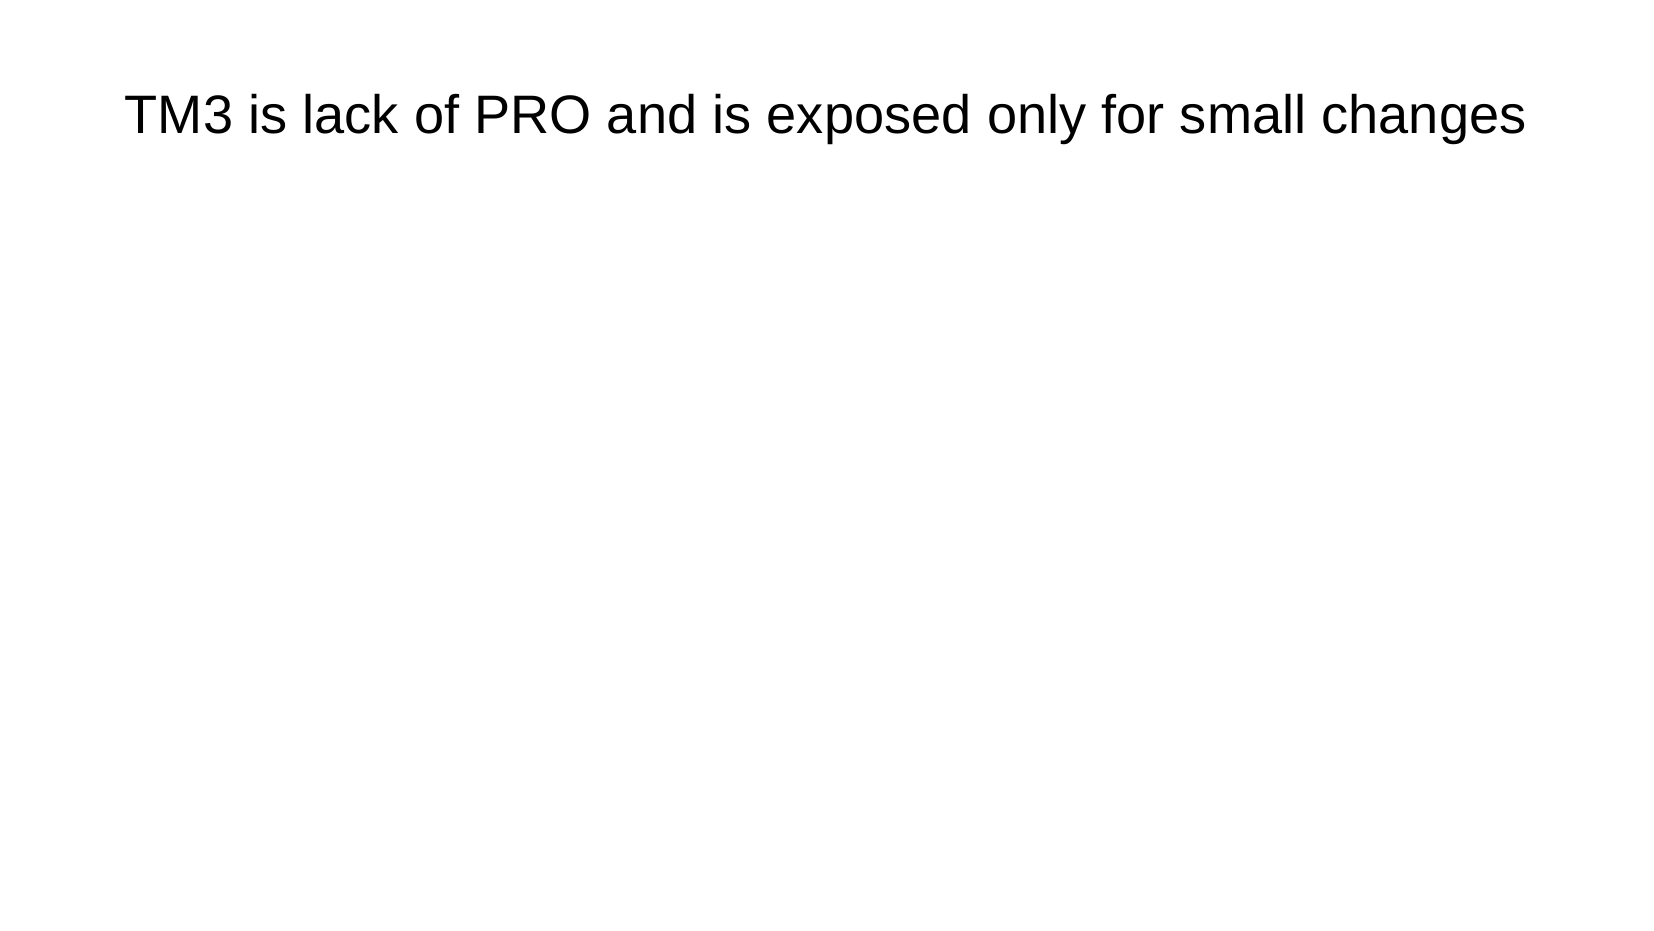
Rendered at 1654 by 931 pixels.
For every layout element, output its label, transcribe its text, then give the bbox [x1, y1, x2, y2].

title TM3 is lack of PRO and is exposed only for small changes [82, 37, 1571, 193]
